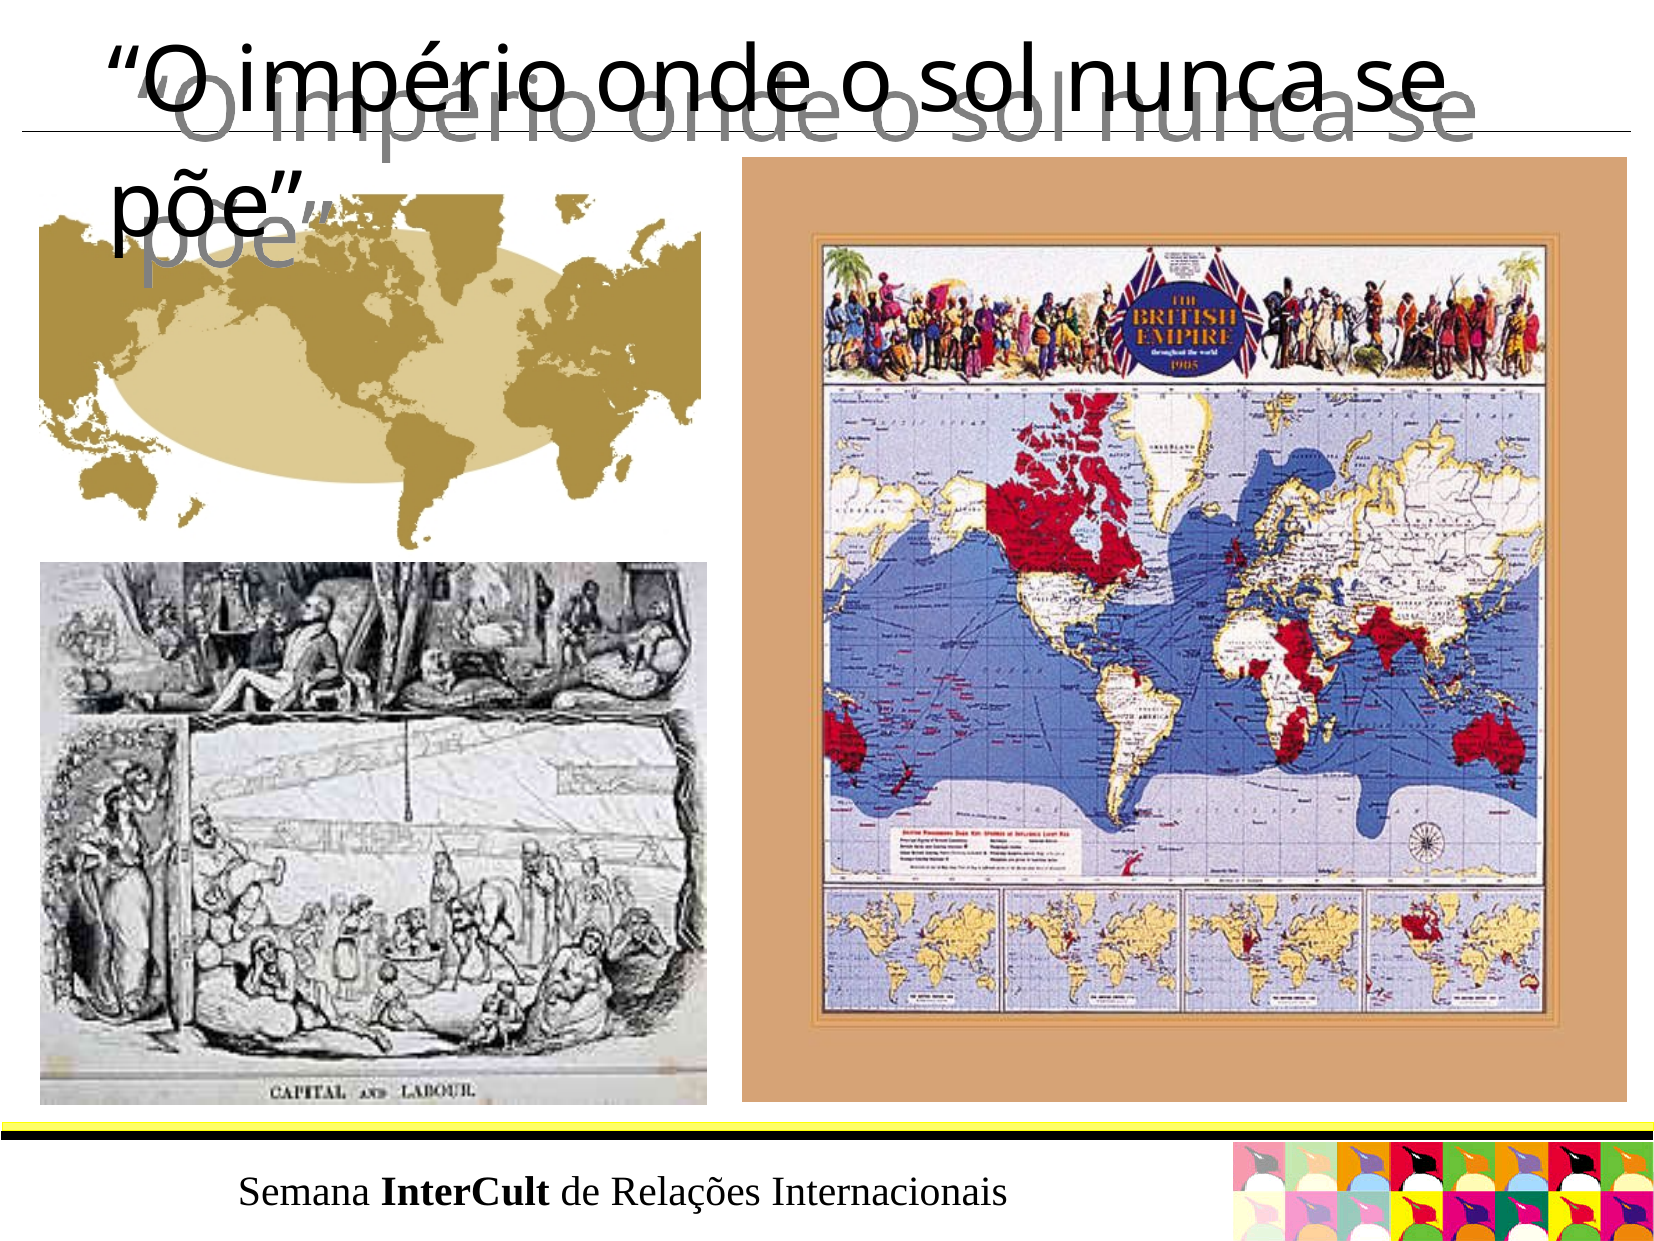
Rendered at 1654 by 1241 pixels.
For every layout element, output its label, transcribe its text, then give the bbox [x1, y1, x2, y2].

picture [742, 157, 1627, 1102]
chart [1233, 1142, 1654, 1241]
picture [40, 562, 707, 1105]
text_box “O império onde o sol nunca se põe” [107, 13, 1599, 125]
text_box [1, 1122, 1654, 1140]
text_box Semana InterCult de Relações Internacionais [237, 1168, 1009, 1217]
picture [39, 185, 701, 558]
